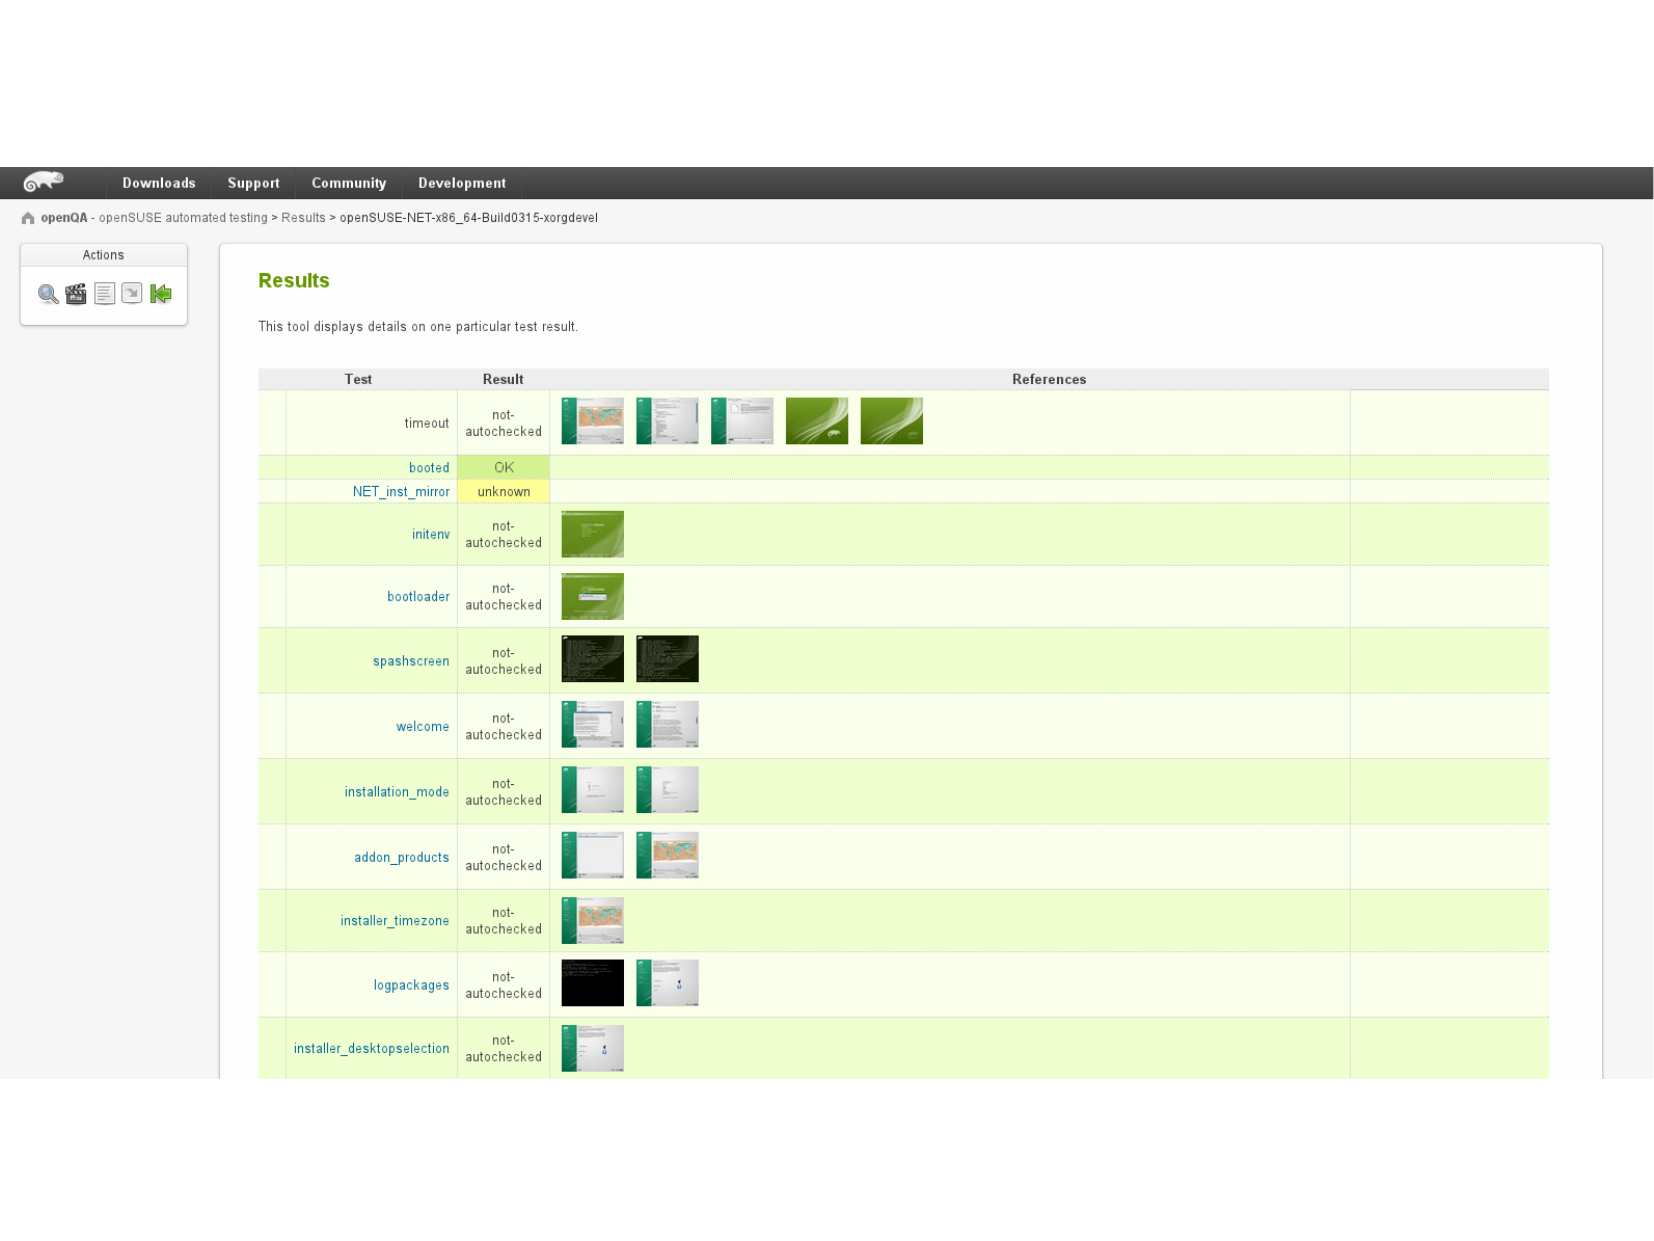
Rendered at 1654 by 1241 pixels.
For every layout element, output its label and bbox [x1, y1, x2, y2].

picture [0, 167, 1654, 1079]
